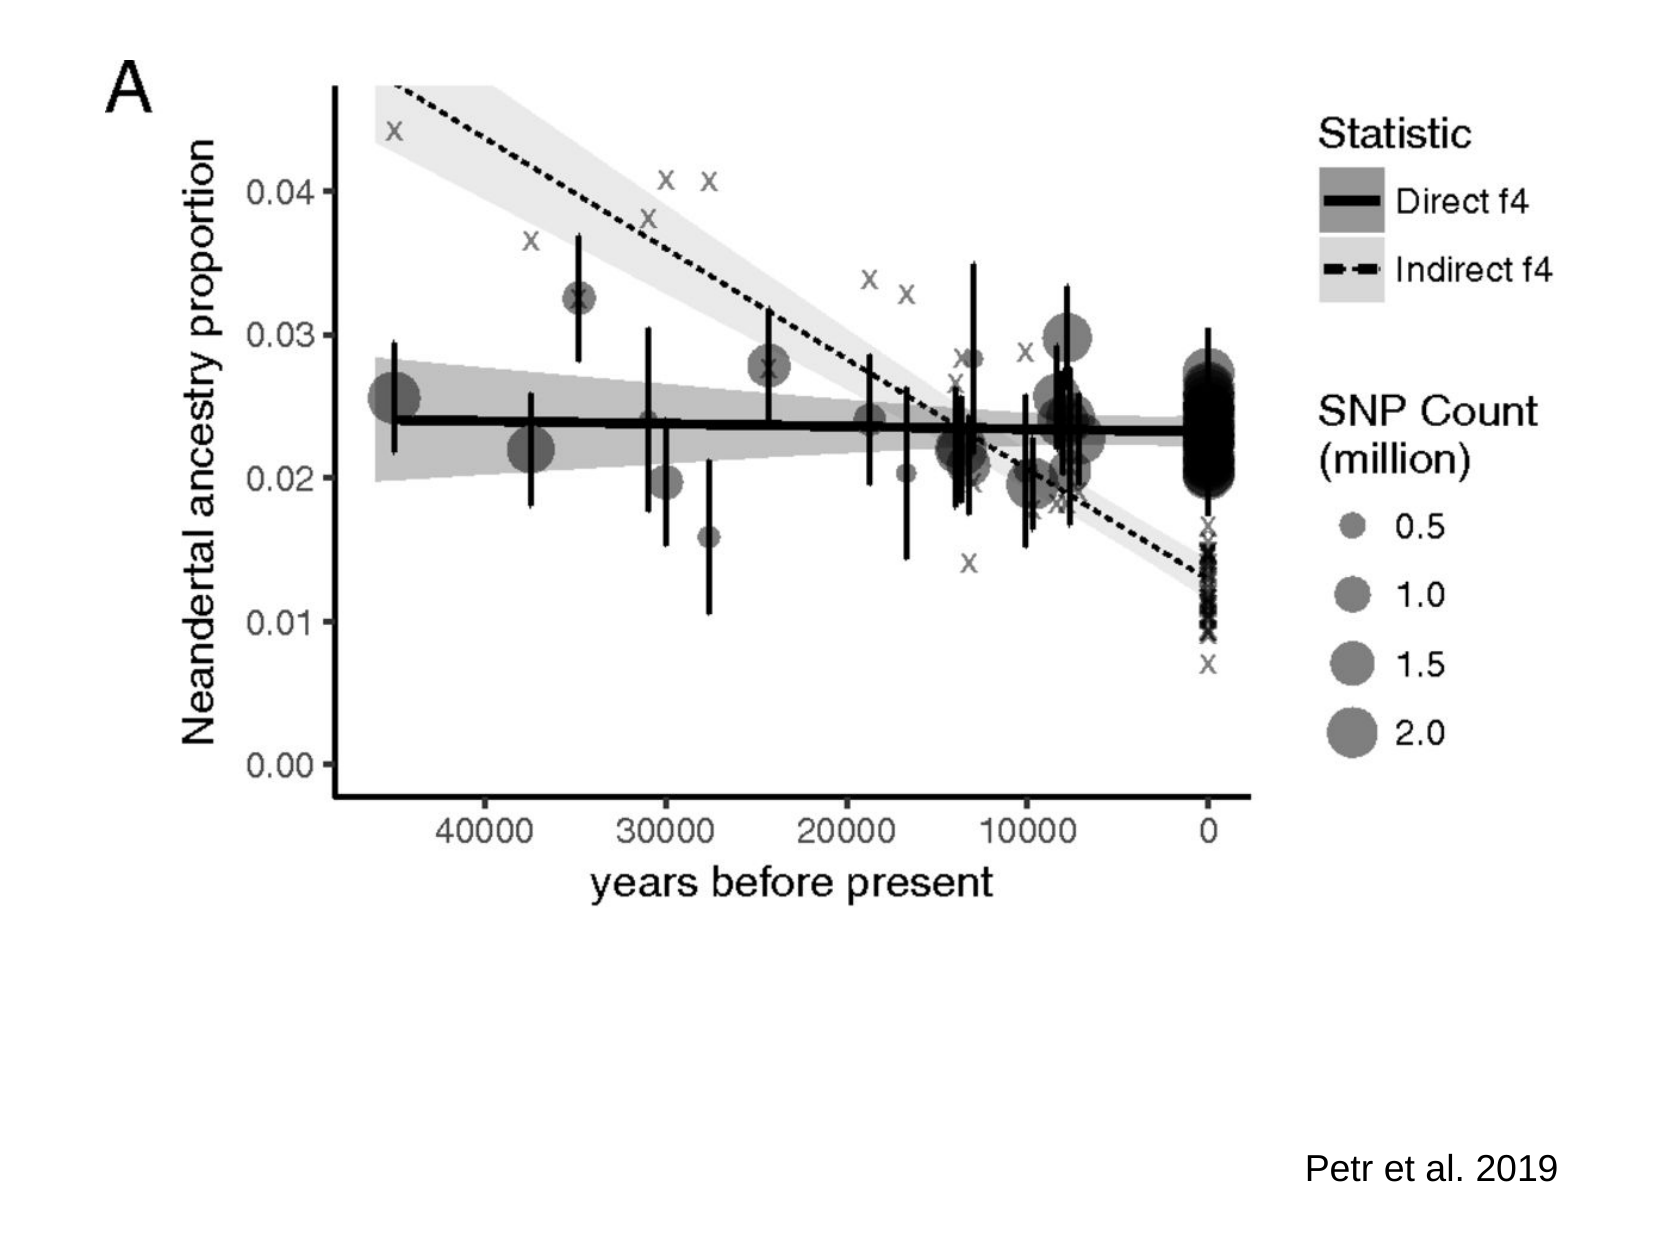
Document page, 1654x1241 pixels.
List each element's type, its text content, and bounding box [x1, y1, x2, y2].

picture [105, 60, 1612, 946]
text_box Petr et al. 2019 [1290, 1140, 1654, 1216]
